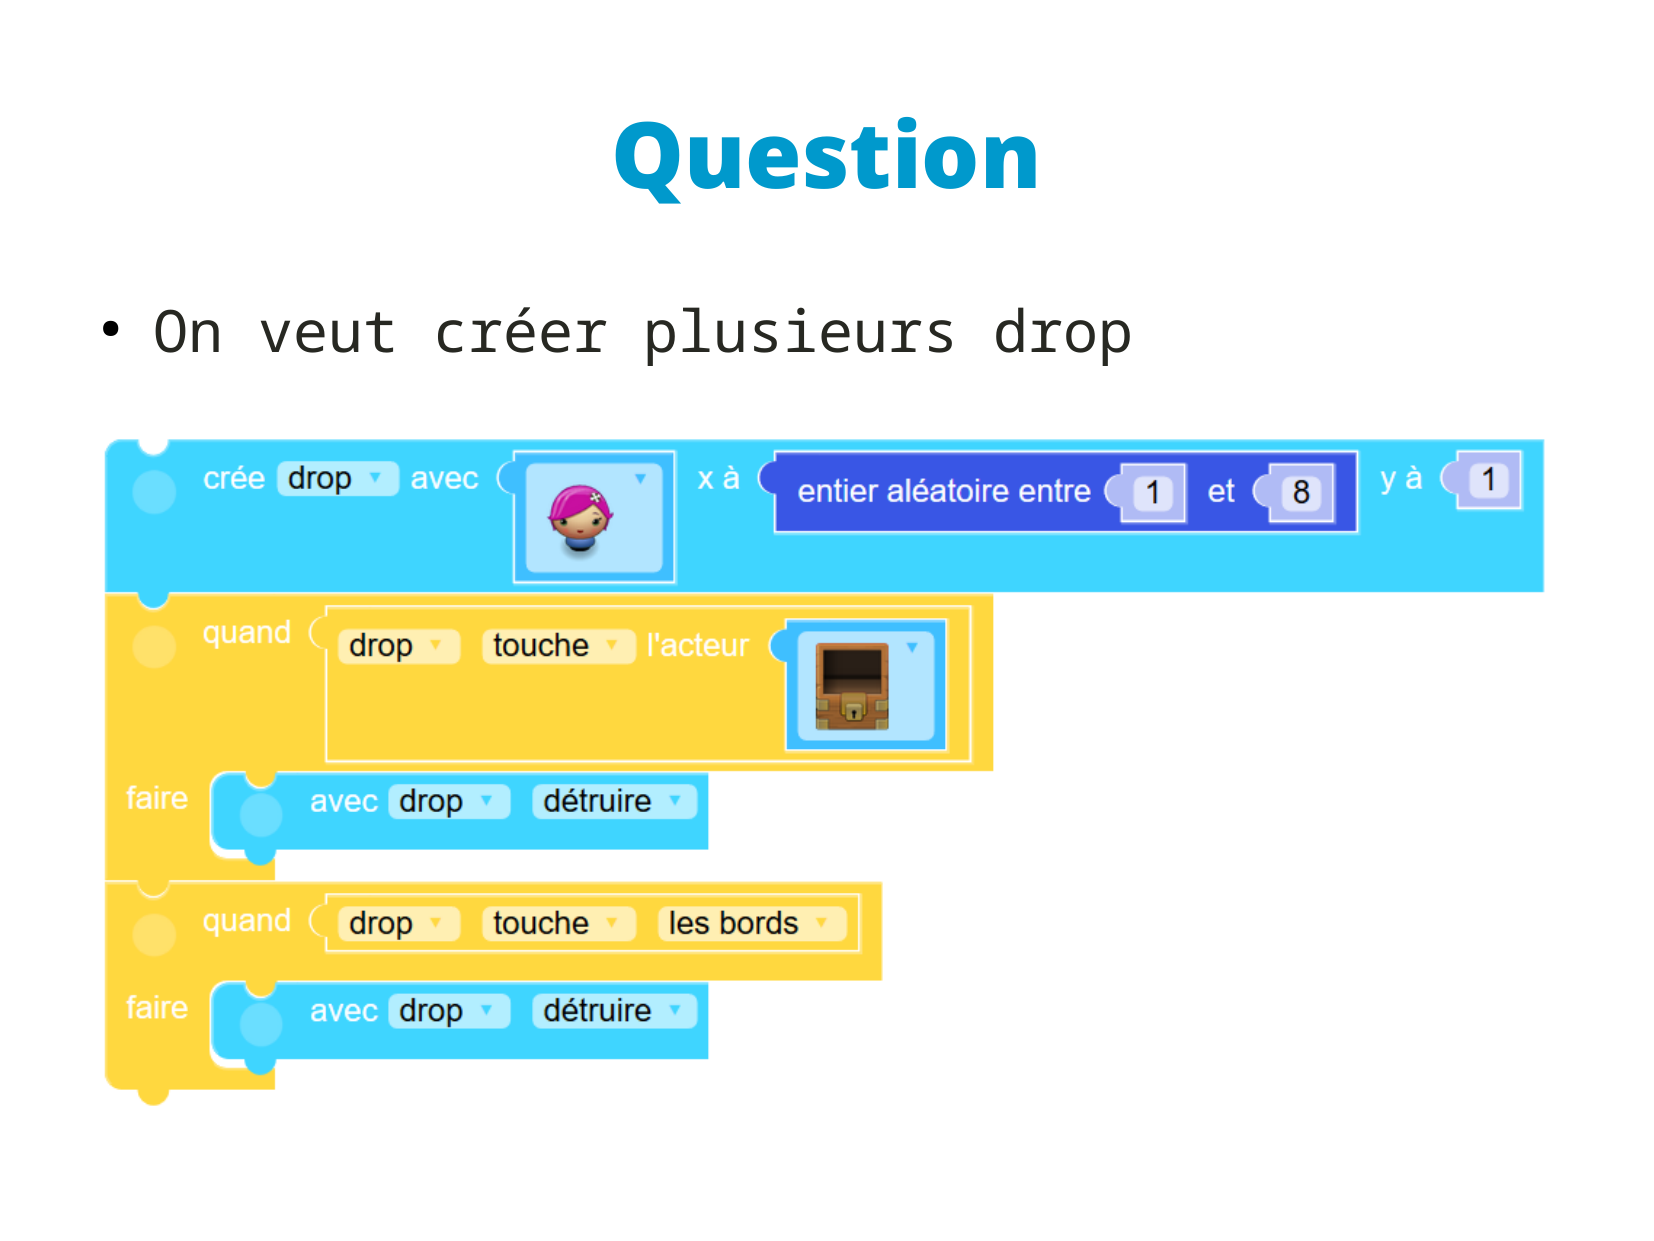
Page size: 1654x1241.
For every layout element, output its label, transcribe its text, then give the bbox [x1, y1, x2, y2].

picture [92, 425, 1562, 1119]
title Question [82, 49, 1571, 257]
list On veut créer plusieurs drop [82, 290, 1571, 1010]
